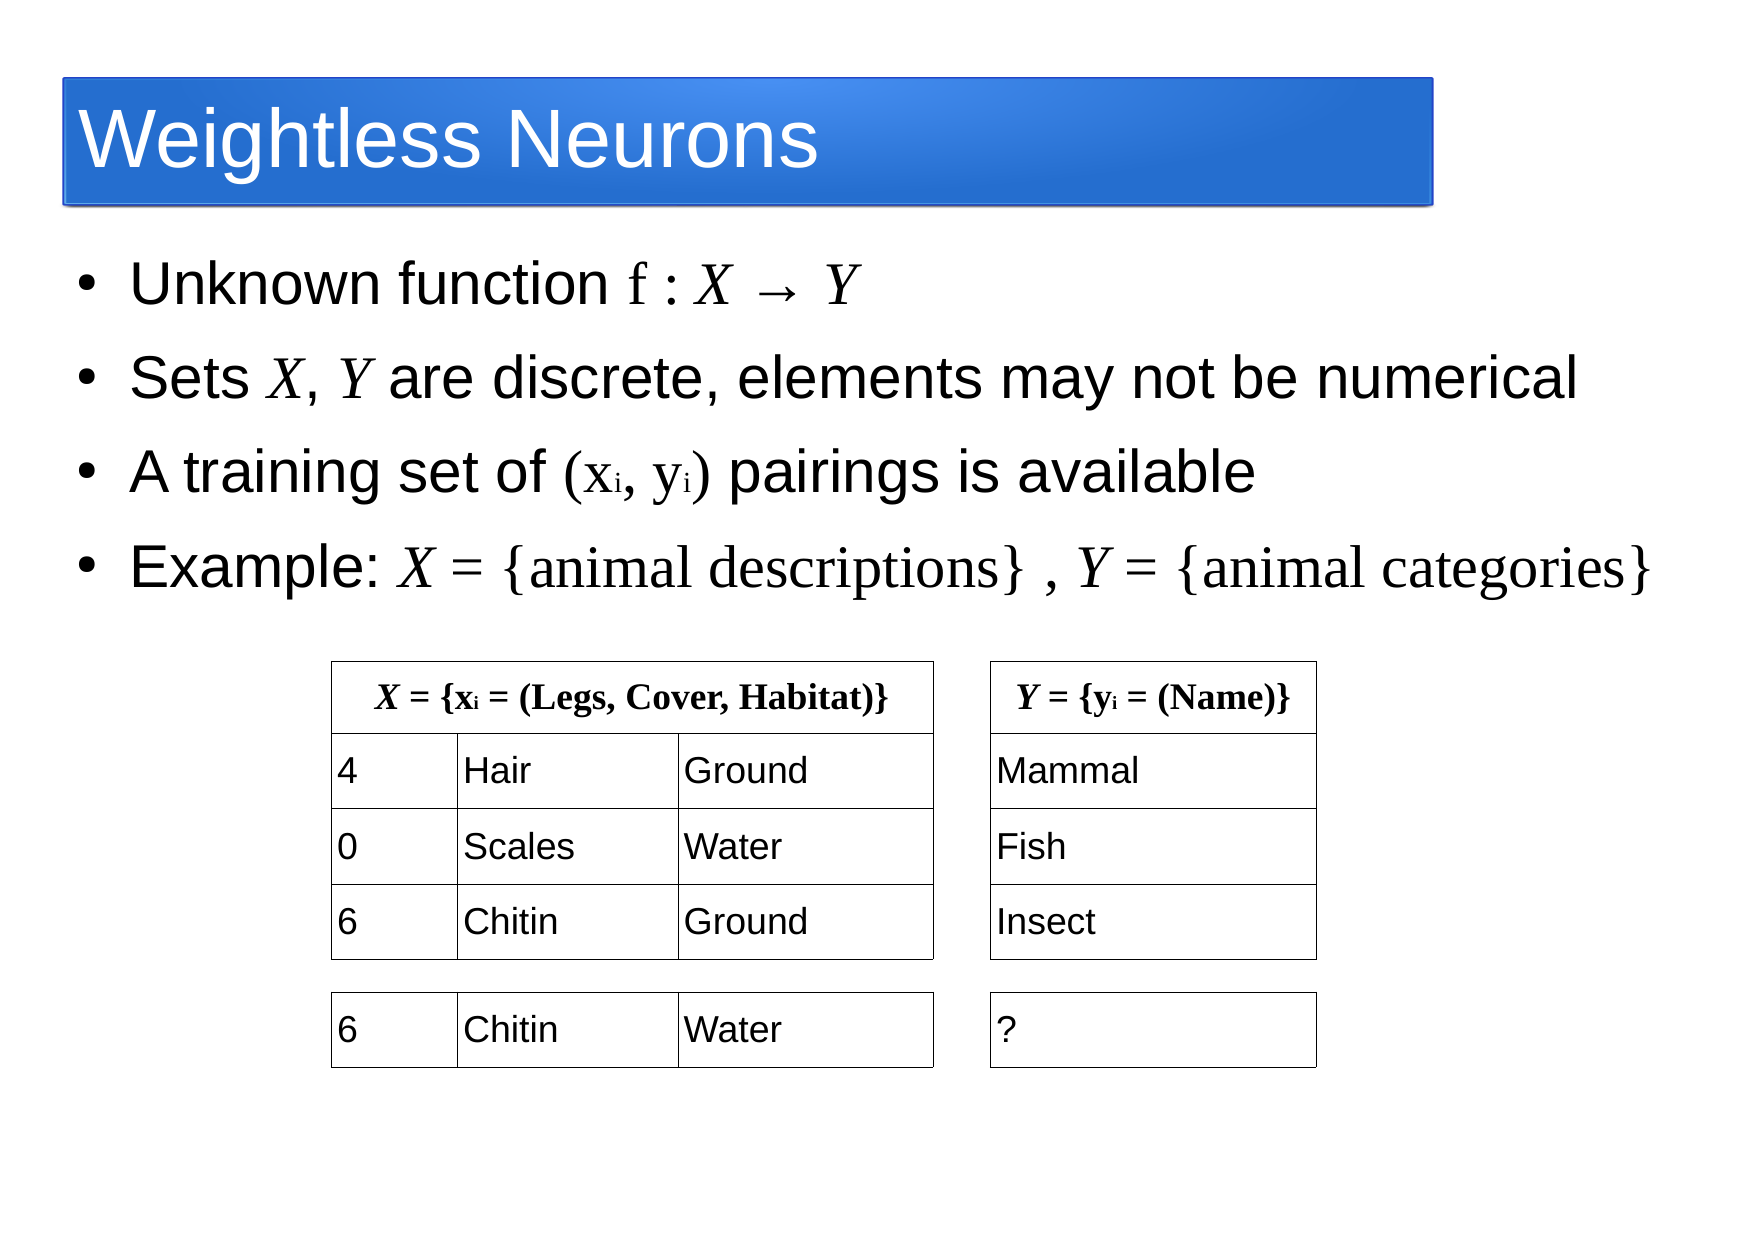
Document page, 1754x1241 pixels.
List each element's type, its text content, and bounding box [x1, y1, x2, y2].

table_cell Hair [458, 734, 678, 808]
table_header ? [991, 993, 1316, 1067]
table_cell Chitin [458, 885, 678, 959]
table_cell 4 [332, 734, 457, 808]
table_cell 0 [332, 809, 457, 884]
table_header 6 [332, 993, 457, 1067]
table_cell Water [679, 809, 933, 884]
list Unknown function f : X → Y Sets X, Y are discrete, elements may not be numerical A training set of (xi, yi) pairings is available Example: X = {animal descriptions} , Y = {animal categories} [58, 249, 1696, 638]
table_header Water [679, 993, 933, 1067]
table_cell Mammal [991, 734, 1316, 808]
table_header Chitin [458, 993, 678, 1067]
table_cell 6 [332, 885, 457, 959]
title Weightless Neurons [78, 80, 1429, 198]
table_cell Insect [991, 885, 1316, 959]
table_cell Ground [679, 885, 933, 959]
picture [58, 77, 1439, 209]
table_cell Fish [991, 809, 1316, 884]
table_header Y = {yi = (Name)} [991, 662, 1316, 733]
table_cell Ground [679, 734, 933, 808]
table_cell Scales [458, 809, 678, 884]
table_header X = {xi = (Legs, Cover, Habitat)} [332, 662, 933, 733]
